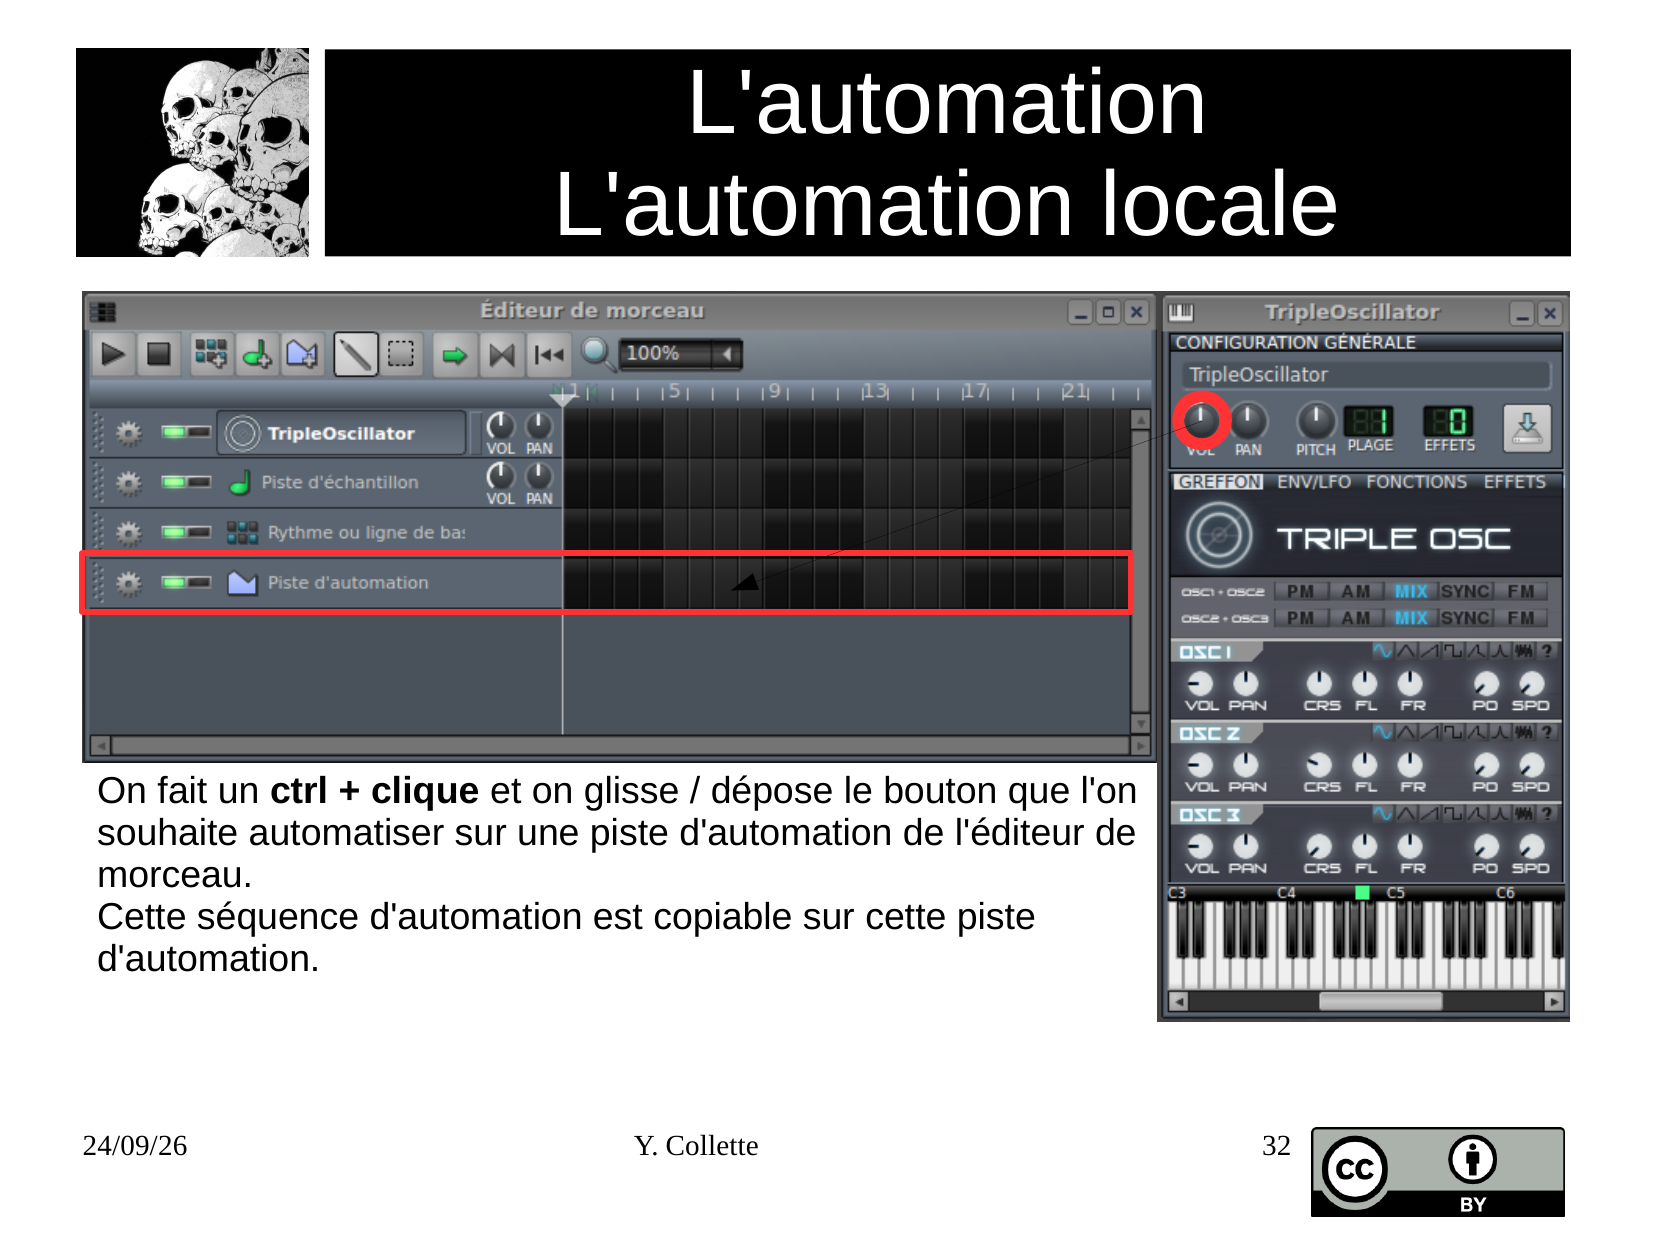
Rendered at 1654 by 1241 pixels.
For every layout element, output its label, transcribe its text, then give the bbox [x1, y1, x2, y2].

picture [85, 556, 1128, 609]
text_box On fait un ctrl + clique et on glisse / dépose le bouton que l'on souhaite automatiser sur une piste d'automation de l'éditeur de morceau. Cette séquence d'automation est copiable sur cette piste d'automation. [82, 762, 1158, 987]
title L'automation L'automation locale [324, 49, 1571, 257]
picture [1311, 1127, 1565, 1217]
picture [76, 48, 309, 257]
picture [1185, 403, 1219, 438]
picture [82, 291, 1570, 1022]
